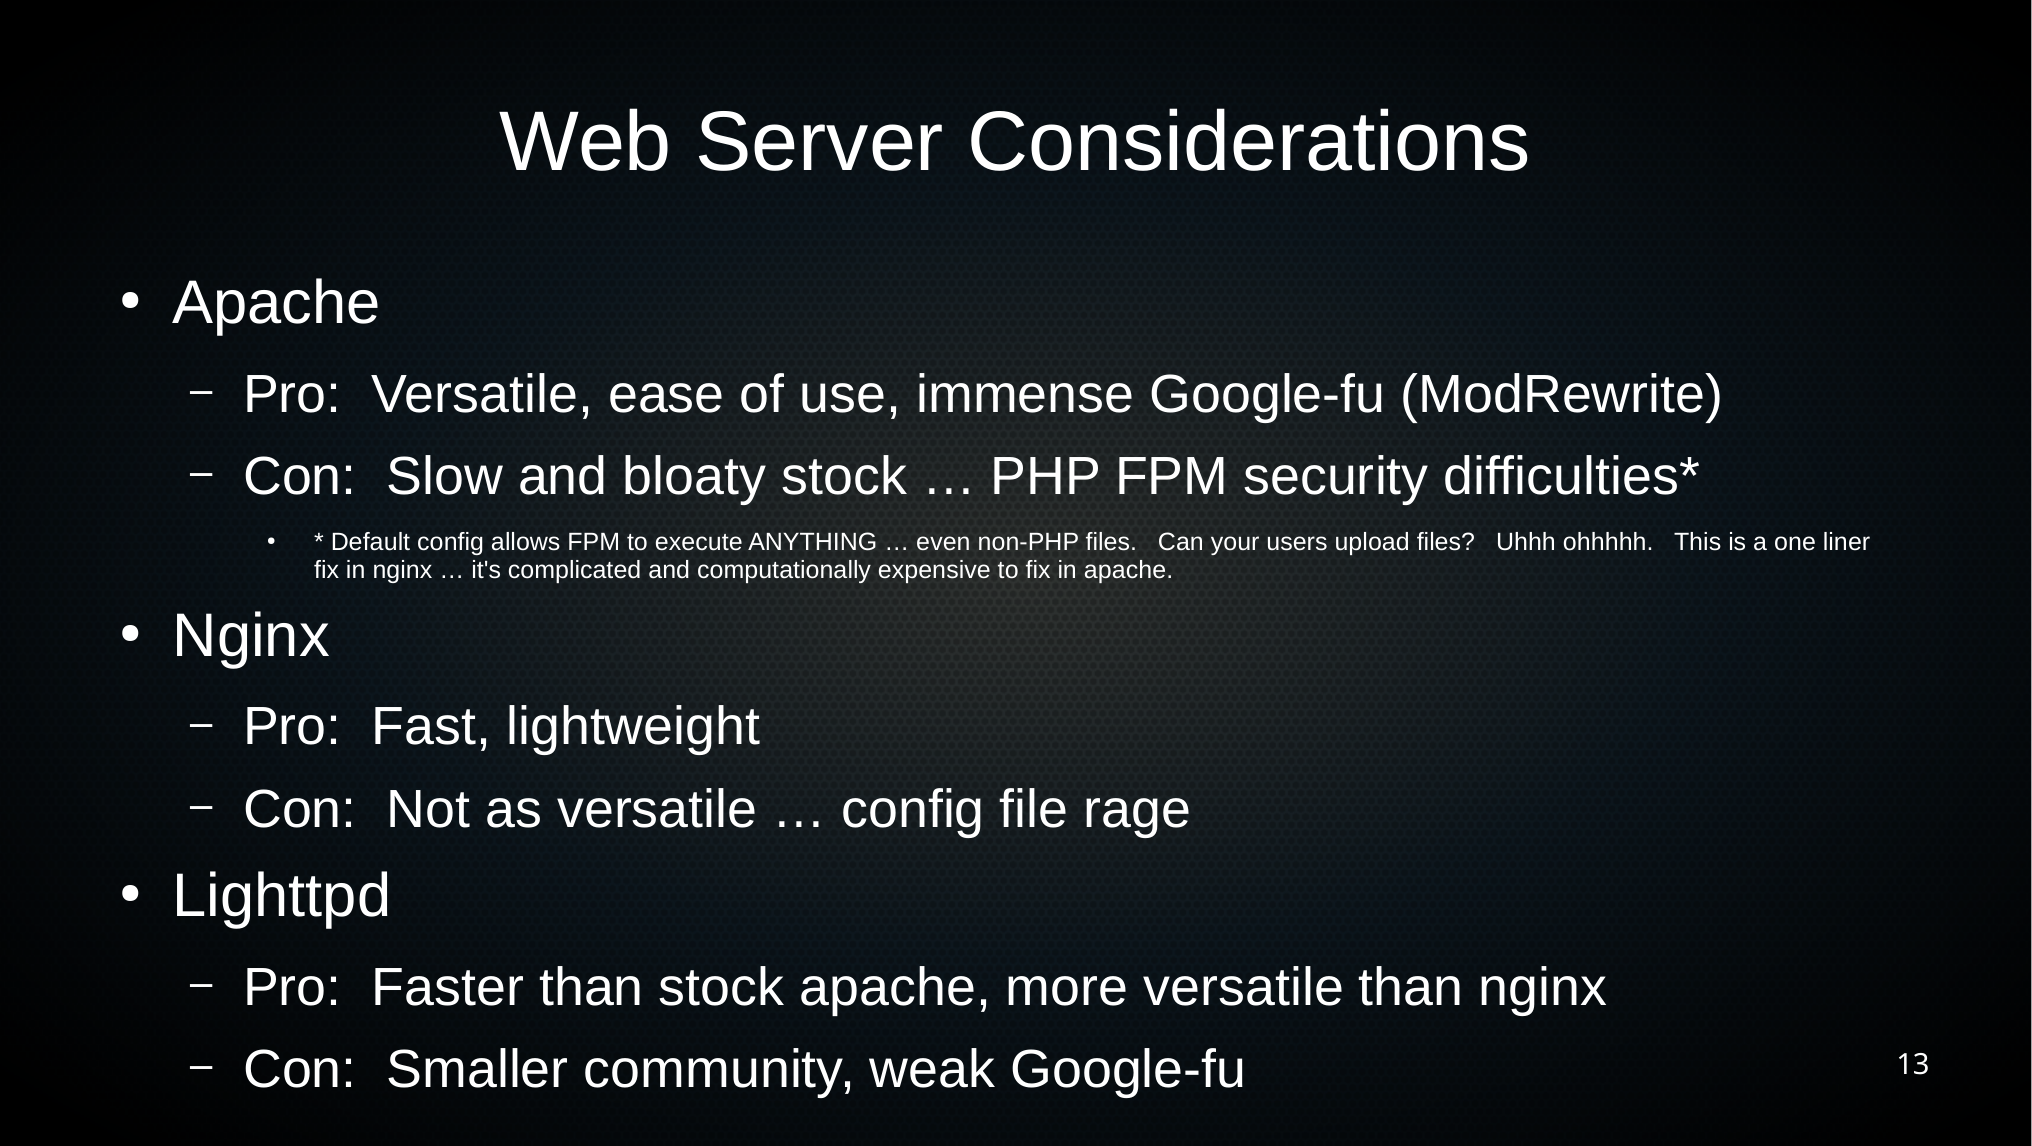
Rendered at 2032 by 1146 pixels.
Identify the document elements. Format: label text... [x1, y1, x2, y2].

list Apache Pro: Versatile, ease of use, immense Google-fu (ModRewrite) Con: Slow and bloaty stock … PHP FPM security difficulties* * Default config allows FPM to execute ANYTHING … even non-PHP files. Can your users upload files? Uhhh ohhhhh. This is a one liner fix in nginx … it's complicated and computationally expensive to fix in apache. Nginx Pro: Fast, lightweight Con: Not as versatile … config file rage Lighttpd Pro: Faster than stock apache, more versatile than nginx Con: Smaller community, weak Google-fu [101, 268, 1890, 1025]
picture [0, 0, 2032, 1146]
title Web Server Considerations [101, 45, 1930, 237]
